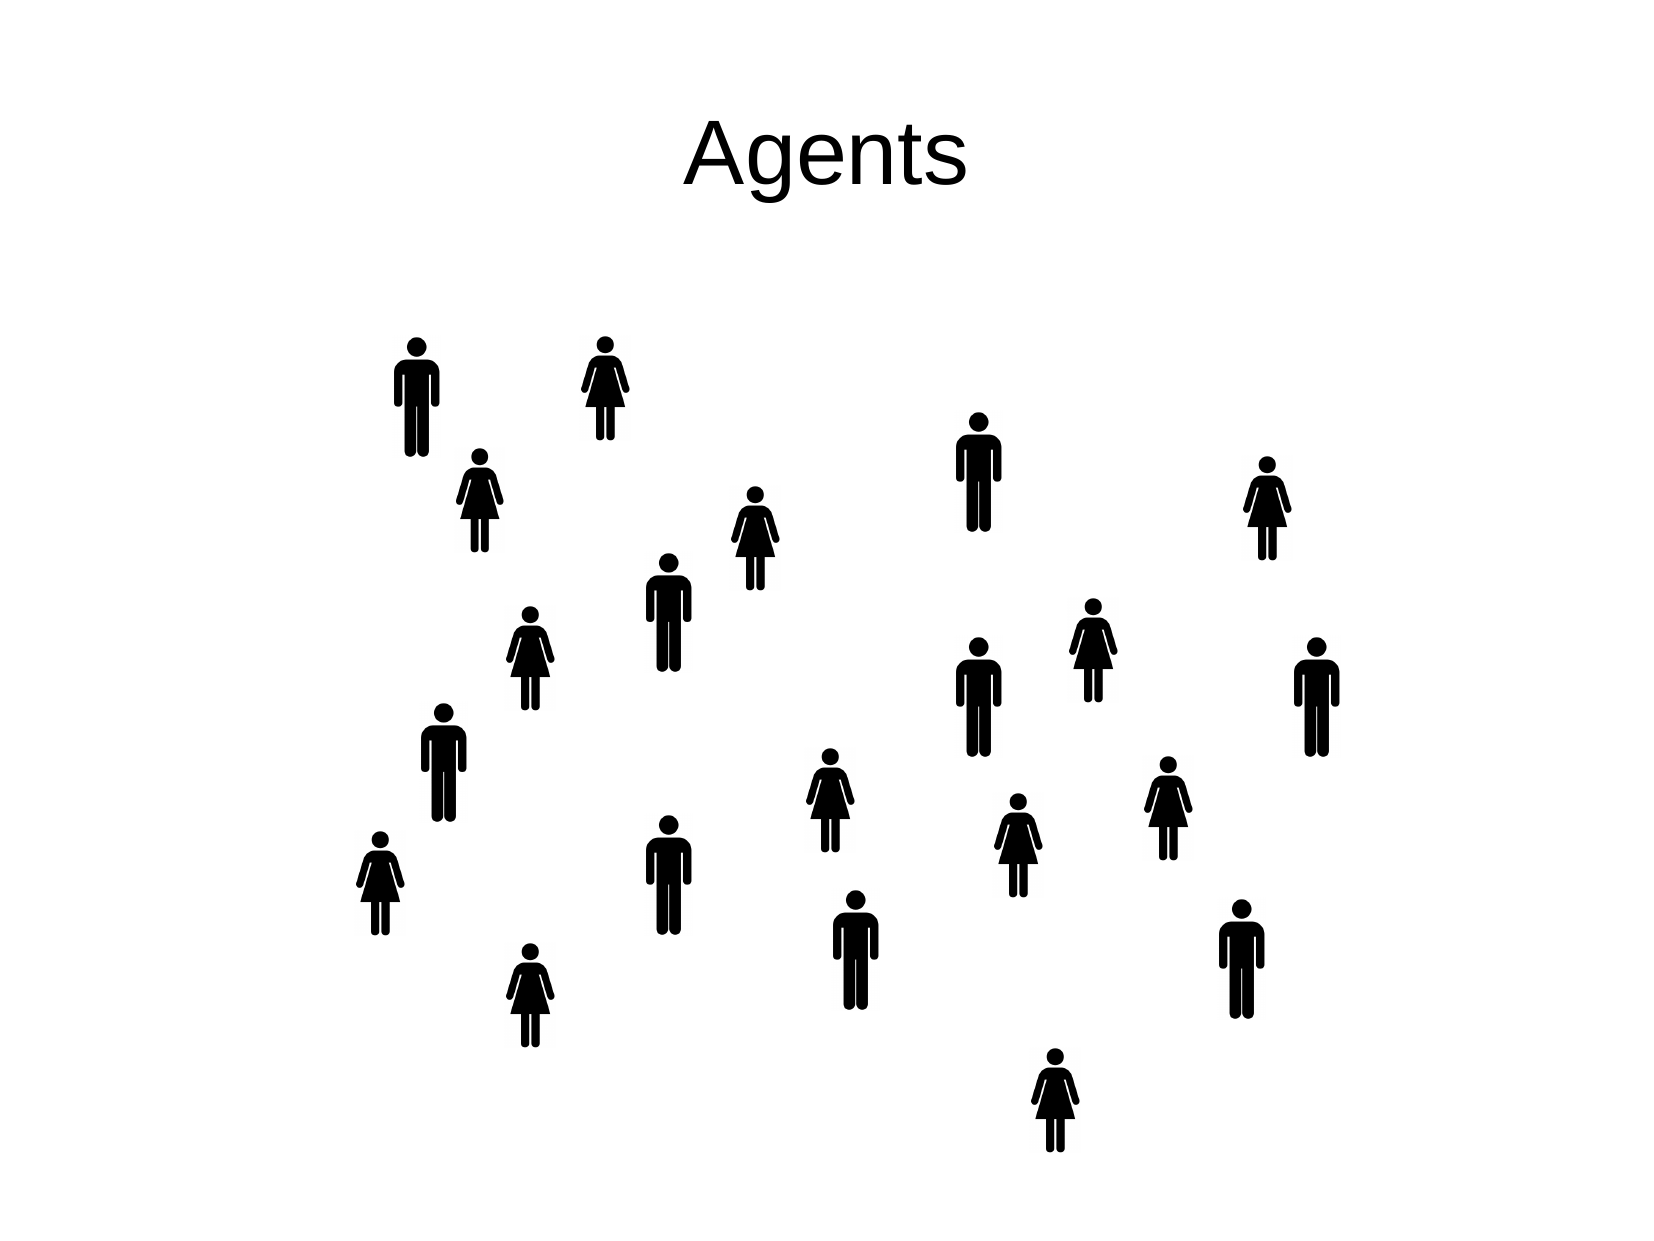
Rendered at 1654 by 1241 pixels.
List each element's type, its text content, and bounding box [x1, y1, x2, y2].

picture [579, 335, 631, 441]
picture [644, 551, 693, 673]
picture [992, 792, 1044, 898]
picture [454, 447, 505, 553]
picture [1142, 755, 1194, 861]
picture [354, 830, 406, 936]
picture [954, 635, 1003, 758]
picture [954, 410, 1003, 533]
picture [1067, 597, 1119, 703]
title Agents [82, 49, 1571, 257]
picture [419, 701, 468, 823]
picture [504, 942, 556, 1048]
picture [644, 813, 693, 936]
picture [1241, 455, 1293, 561]
picture [831, 888, 880, 1011]
picture [1029, 1047, 1081, 1153]
picture [729, 485, 781, 591]
picture [392, 335, 441, 458]
picture [1217, 897, 1266, 1020]
picture [1292, 635, 1341, 758]
picture [504, 605, 556, 711]
picture [804, 747, 856, 853]
